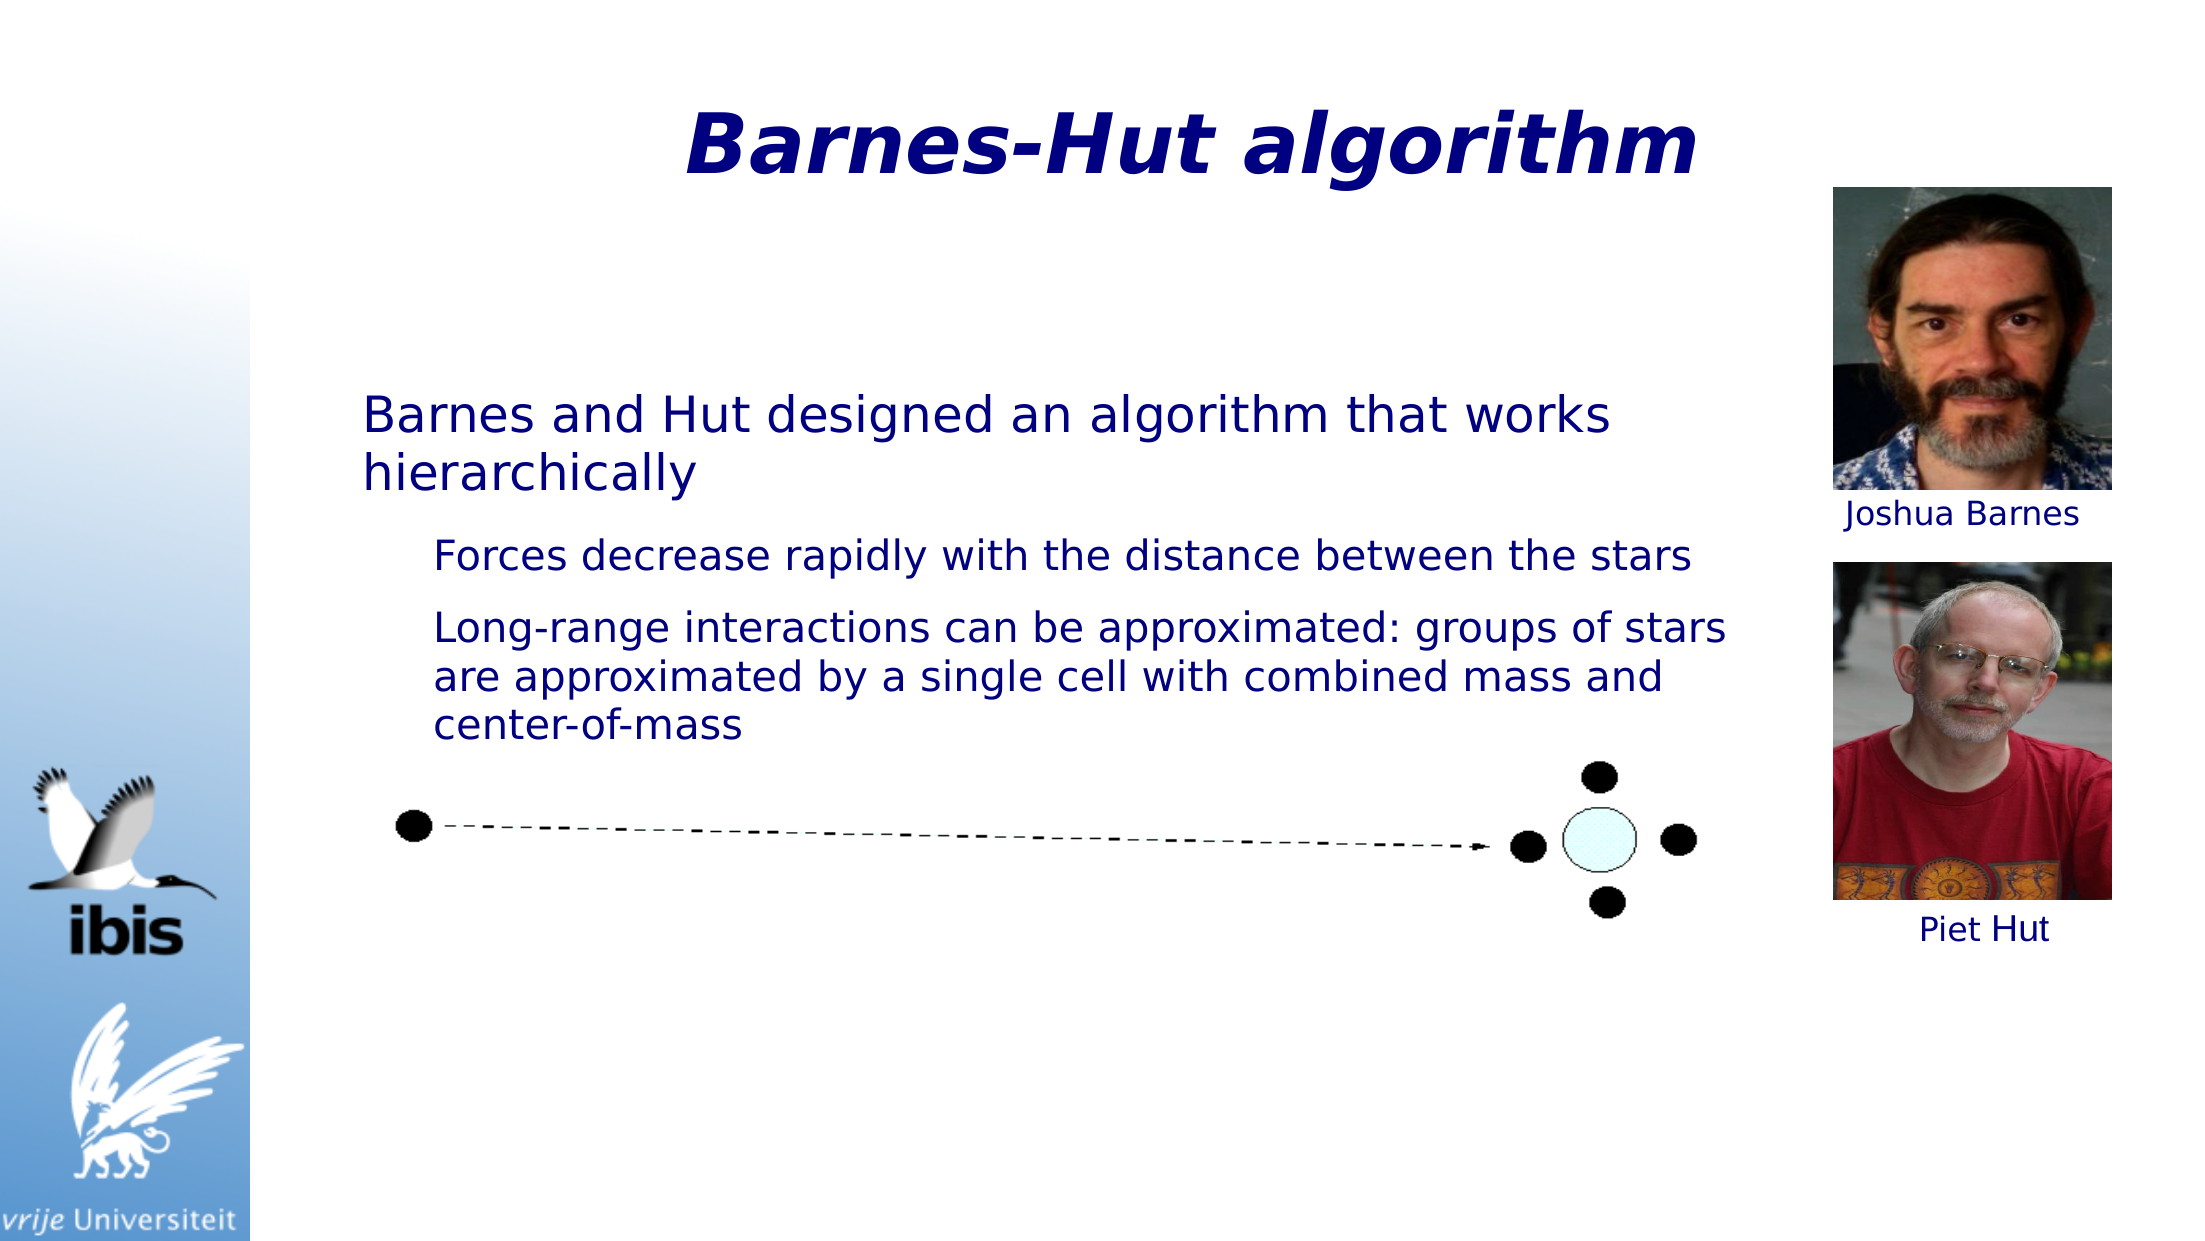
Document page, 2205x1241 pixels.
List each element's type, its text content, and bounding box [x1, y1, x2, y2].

list Barnes and Hut designed an algorithm that works hierarchically Forces decrease rapidly with the distance between the stars Long-range interactions can be approximated: groups of stars are approximated by a single cell with combined mass and center-of-mass [291, 306, 1784, 1126]
picture [374, 749, 1792, 938]
picture [0, 0, 250, 1241]
text_box Piet Hut [1904, 900, 2083, 957]
title Barnes-Hut algorithm [336, 37, 2051, 251]
text_box Joshua Barnes [1830, 487, 2125, 541]
picture [1833, 187, 2112, 487]
picture [1833, 562, 2112, 901]
